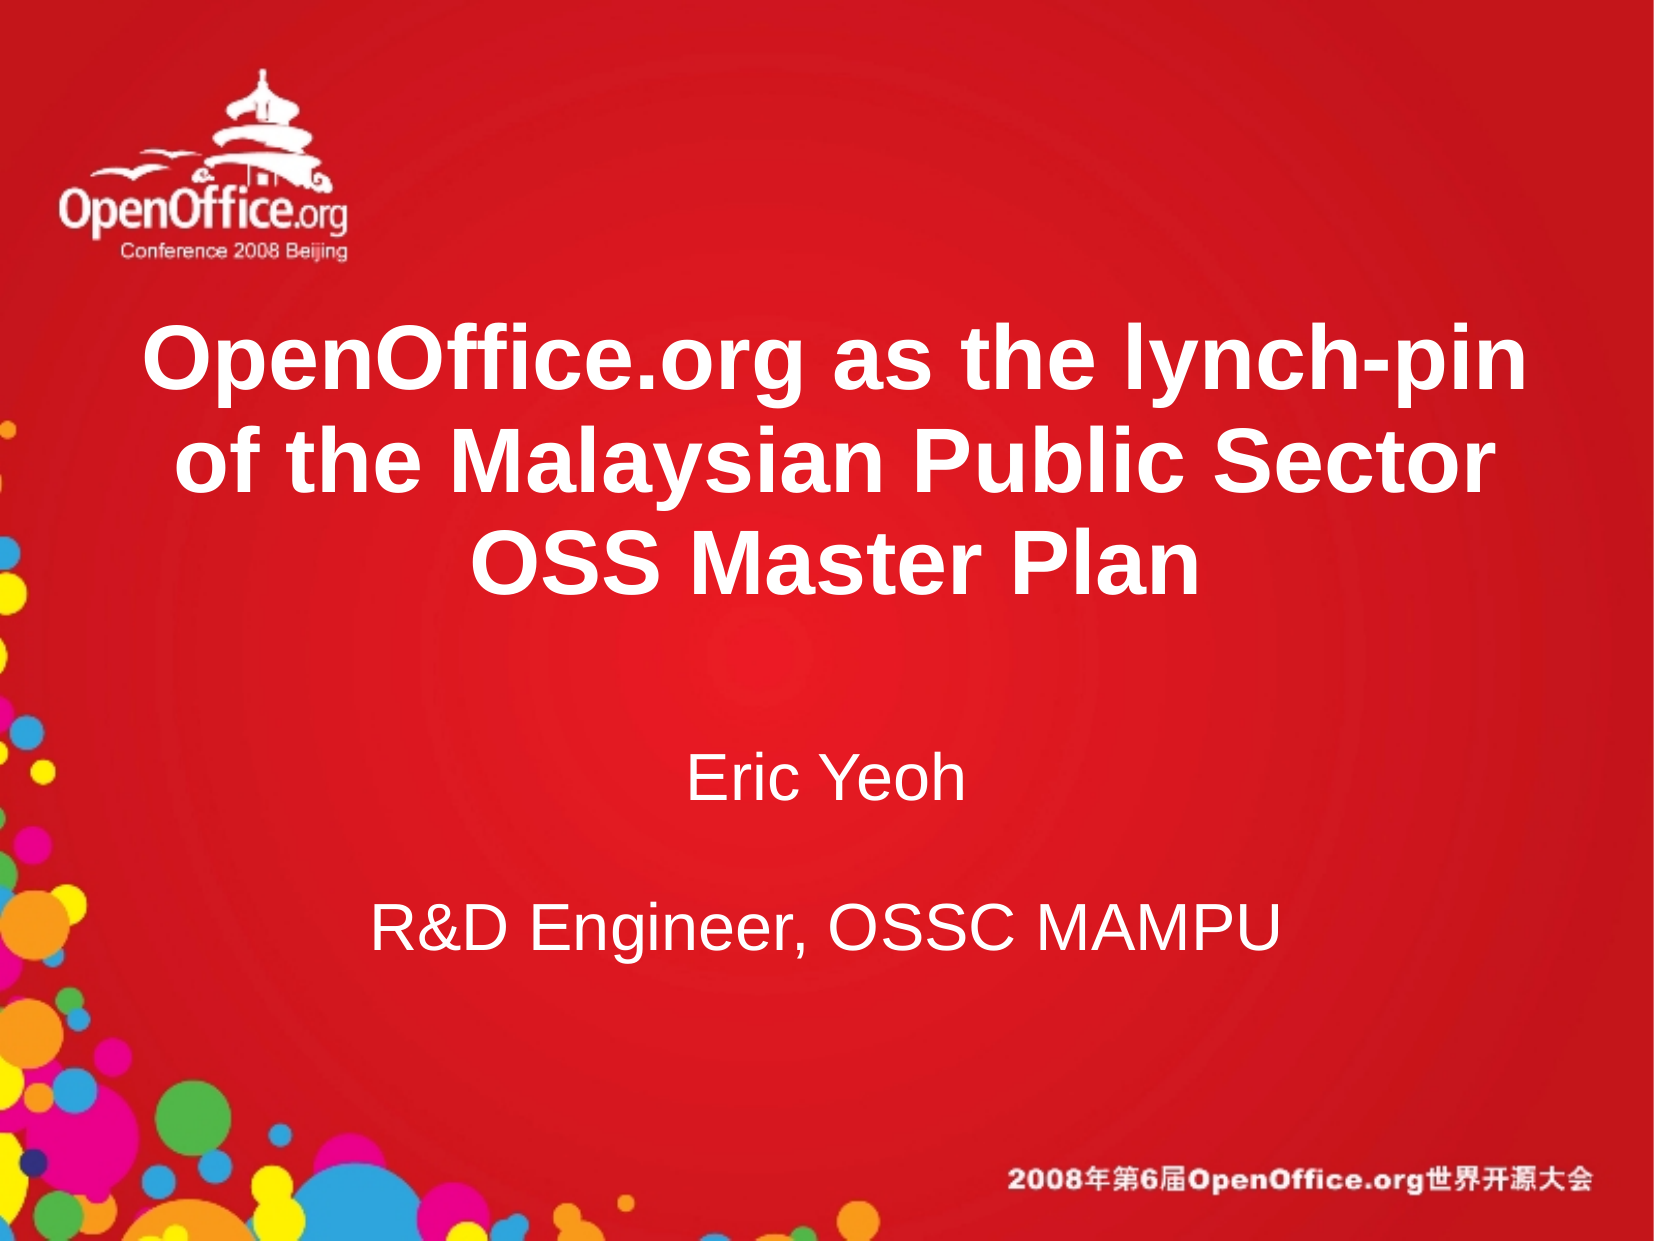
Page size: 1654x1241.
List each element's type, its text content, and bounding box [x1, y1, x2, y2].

picture [0, 0, 1654, 1241]
subtitle Eric Yeoh R&D Engineer, OSSC MAMPU [82, 535, 1571, 1094]
title OpenOffice.org as the lynch-pin of the Malaysian Public Sector OSS Master Plan [92, 306, 1581, 615]
